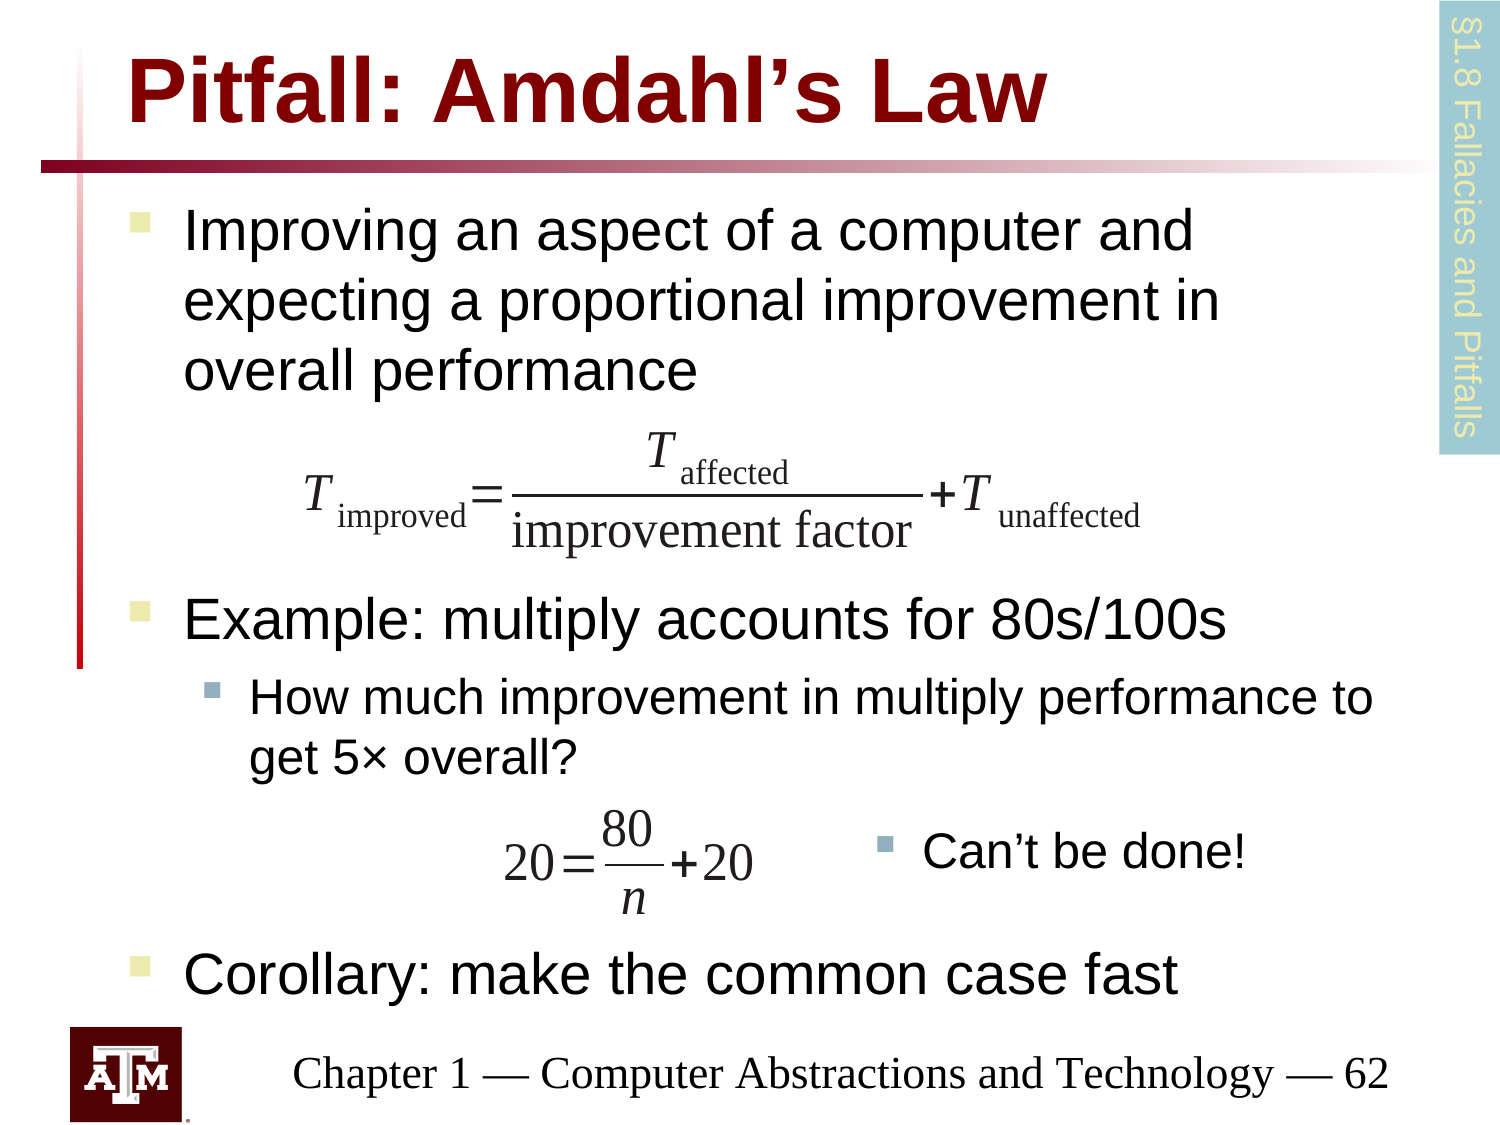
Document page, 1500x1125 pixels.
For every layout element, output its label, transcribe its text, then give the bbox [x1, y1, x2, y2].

picture [60, 1023, 196, 1125]
text_box Can’t be done! [785, 810, 1353, 906]
chart [490, 799, 774, 928]
chart [289, 420, 1157, 559]
title Pitfall: Amdahl’s Law [112, 23, 1439, 149]
text_box Corollary: make the common case fast [112, 928, 1424, 1024]
text_box Example: multiply accounts for 80s/100s How much improvement in multiply performance to get 5× overall? [112, 574, 1424, 799]
list Improving an aspect of a computer and expecting a proportional improvement in overall performance [112, 184, 1424, 421]
text_box §1.8 Fallacies and Pitfalls [1439, 0, 1500, 455]
